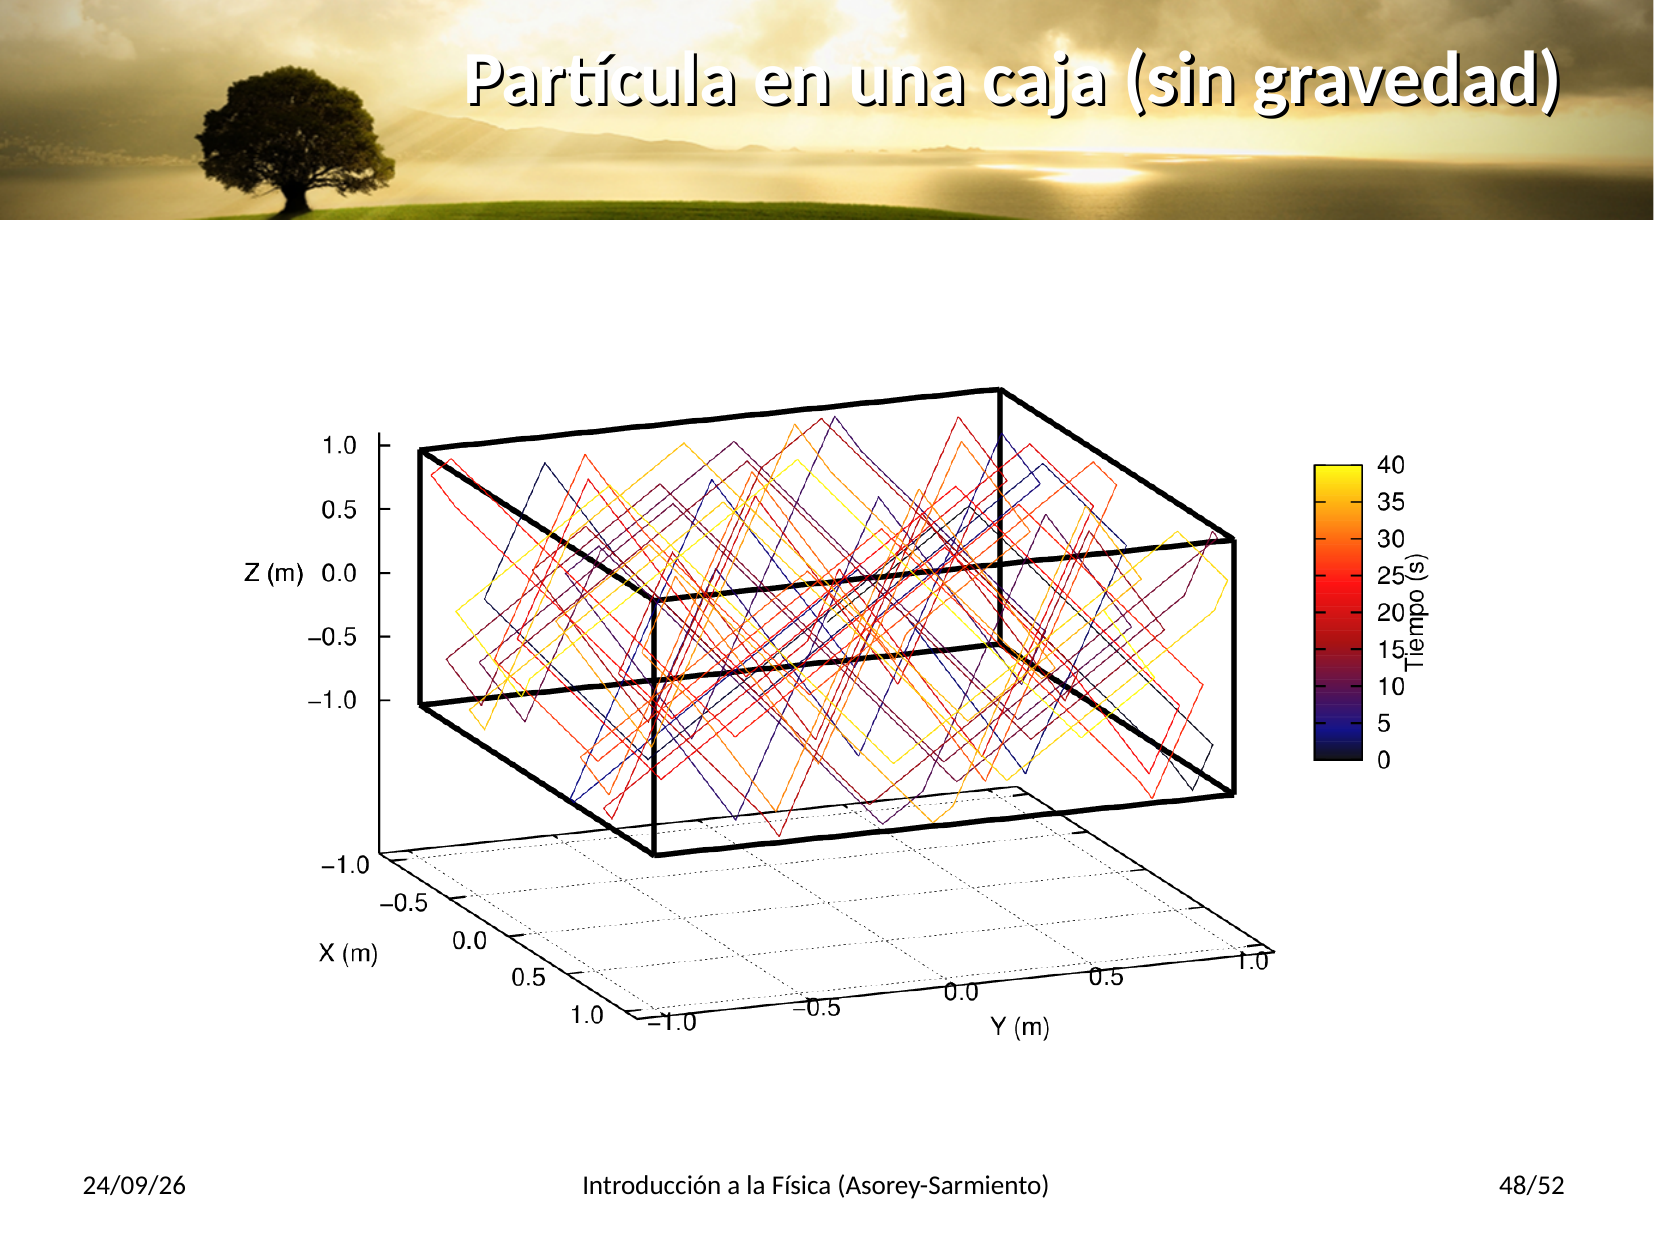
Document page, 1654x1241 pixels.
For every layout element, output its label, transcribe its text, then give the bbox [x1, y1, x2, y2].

title Partícula en una caja (sin gravedad) [75, 19, 1564, 151]
picture [183, 254, 1470, 1156]
picture [0, 0, 1654, 220]
